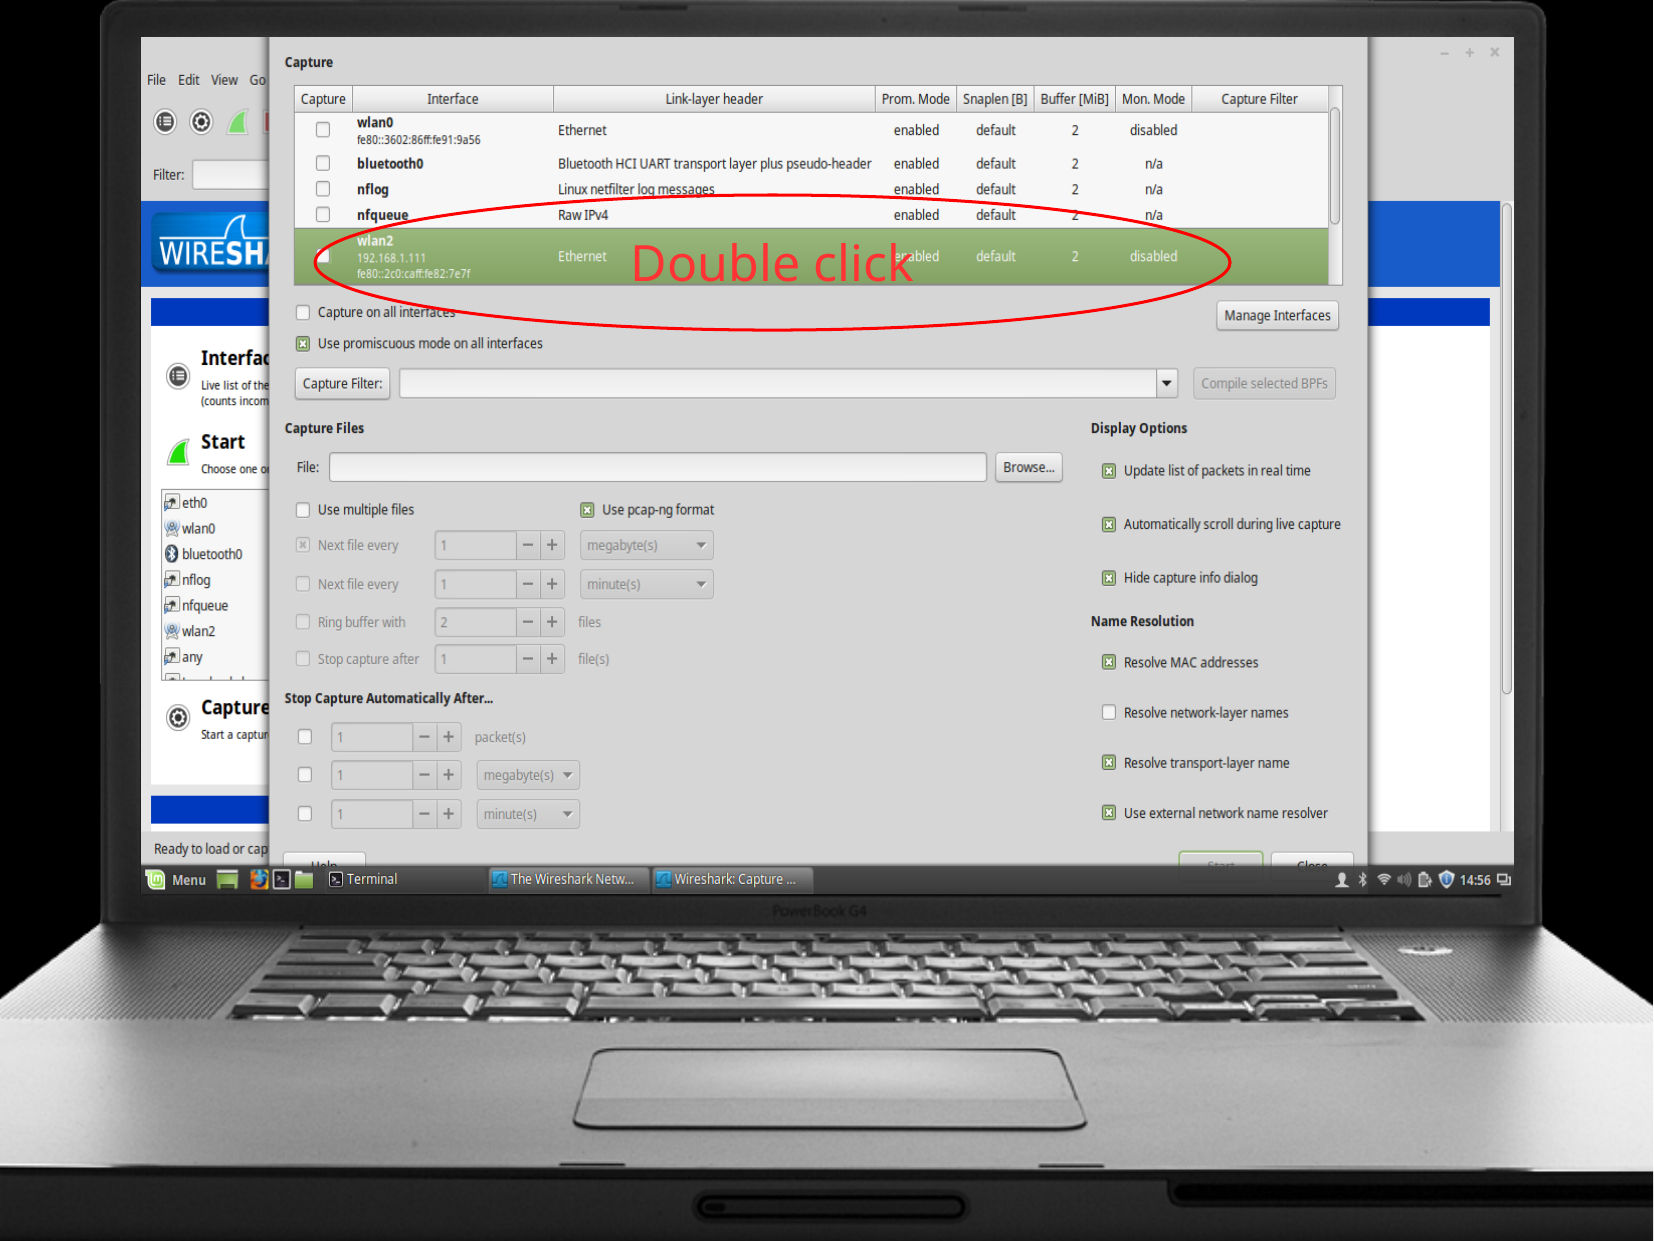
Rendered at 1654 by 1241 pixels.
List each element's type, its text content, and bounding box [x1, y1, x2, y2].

text_box Double click [315, 195, 1231, 331]
picture [0, 0, 1654, 1241]
